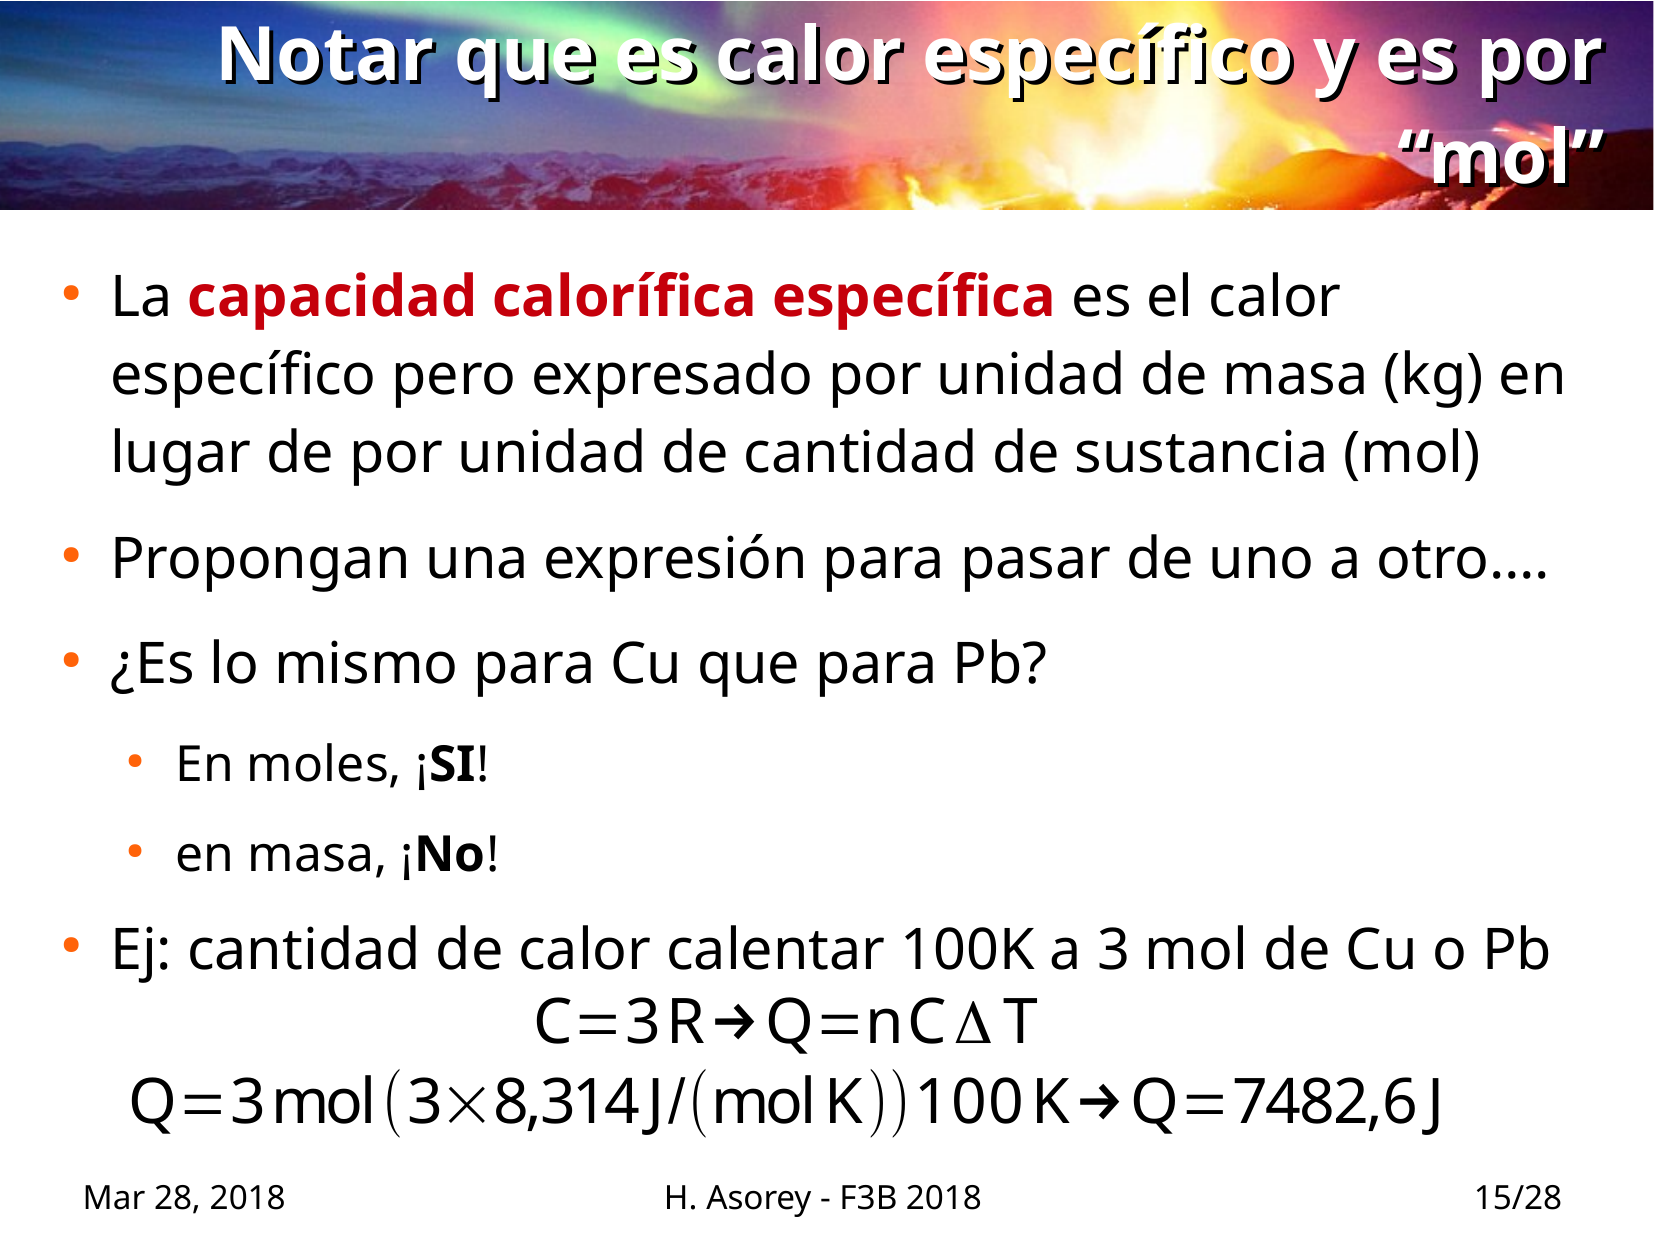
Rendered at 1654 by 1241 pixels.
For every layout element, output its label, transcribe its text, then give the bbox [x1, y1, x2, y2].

title Notar que es calor específico y es por “mol” [45, 15, 1606, 191]
chart [122, 983, 1449, 1142]
list La capacidad calorífica específica es el calor específico pero expresado por unidad de masa (kg) en lugar de por unidad de cantidad de sustancia (mol) Propongan una expresión para pasar de uno a otro…. ¿Es lo mismo para Cu que para Pb? En moles, ¡SI! en masa, ¡No! Ej: cantidad de calor calentar 100K a 3 mol de Cu o Pb [45, 255, 1606, 1156]
picture [0, 1, 1654, 210]
